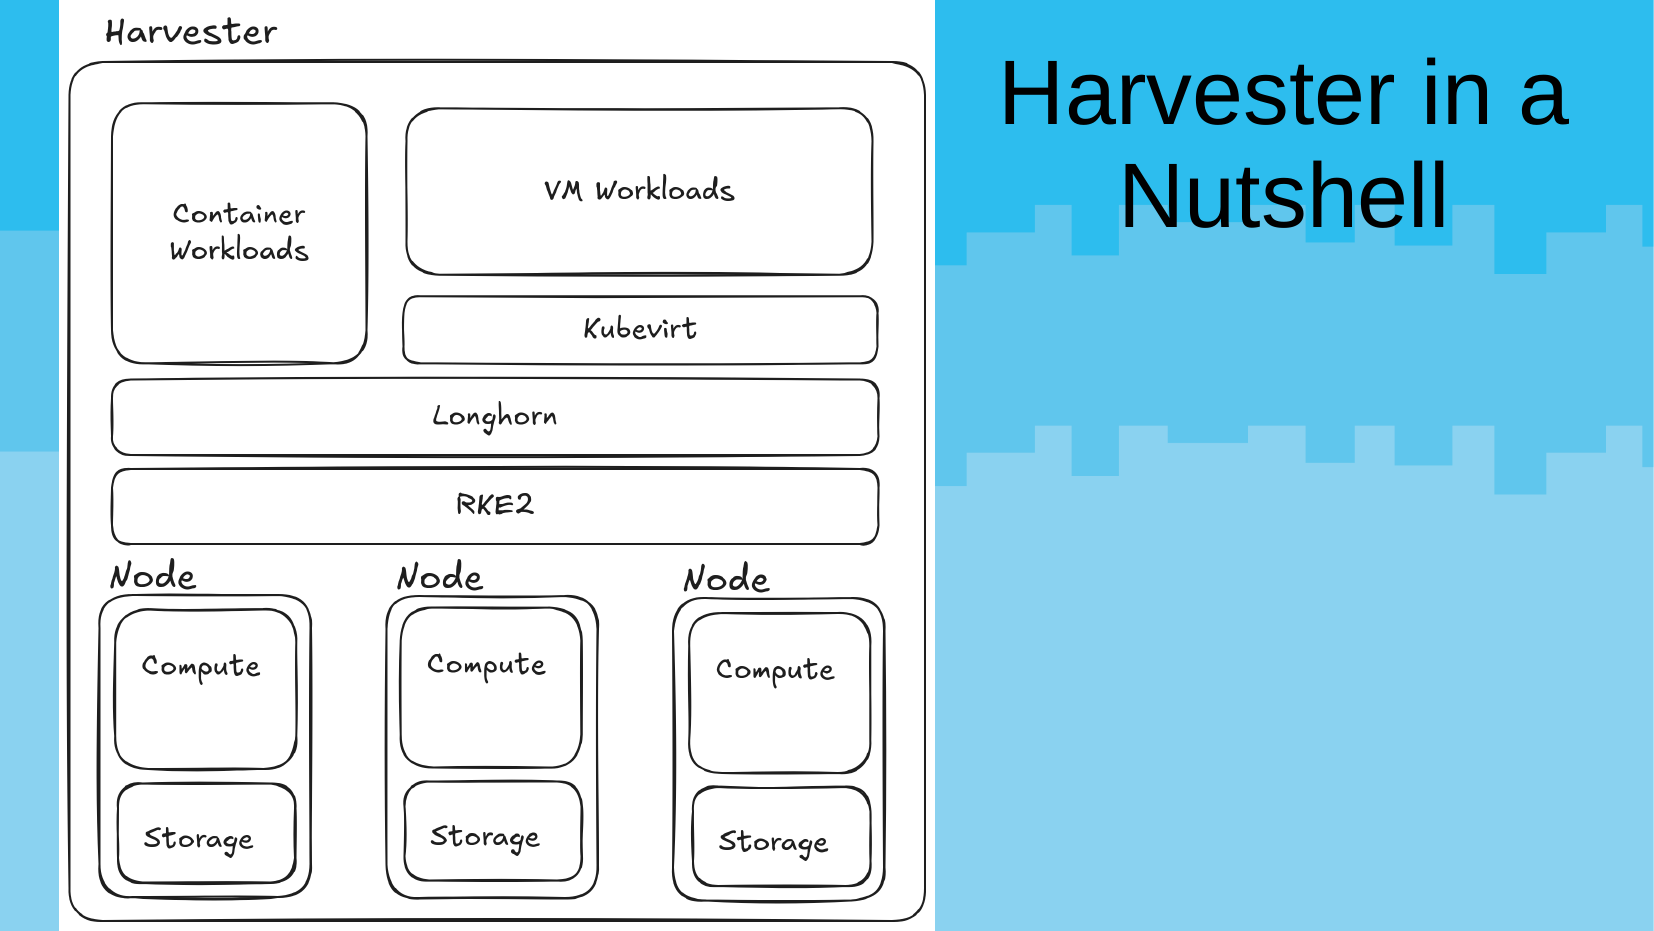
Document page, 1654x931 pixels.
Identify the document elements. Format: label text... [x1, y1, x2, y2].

picture [0, 0, 1654, 931]
title Harvester in a Nutshell [944, 41, 1625, 247]
